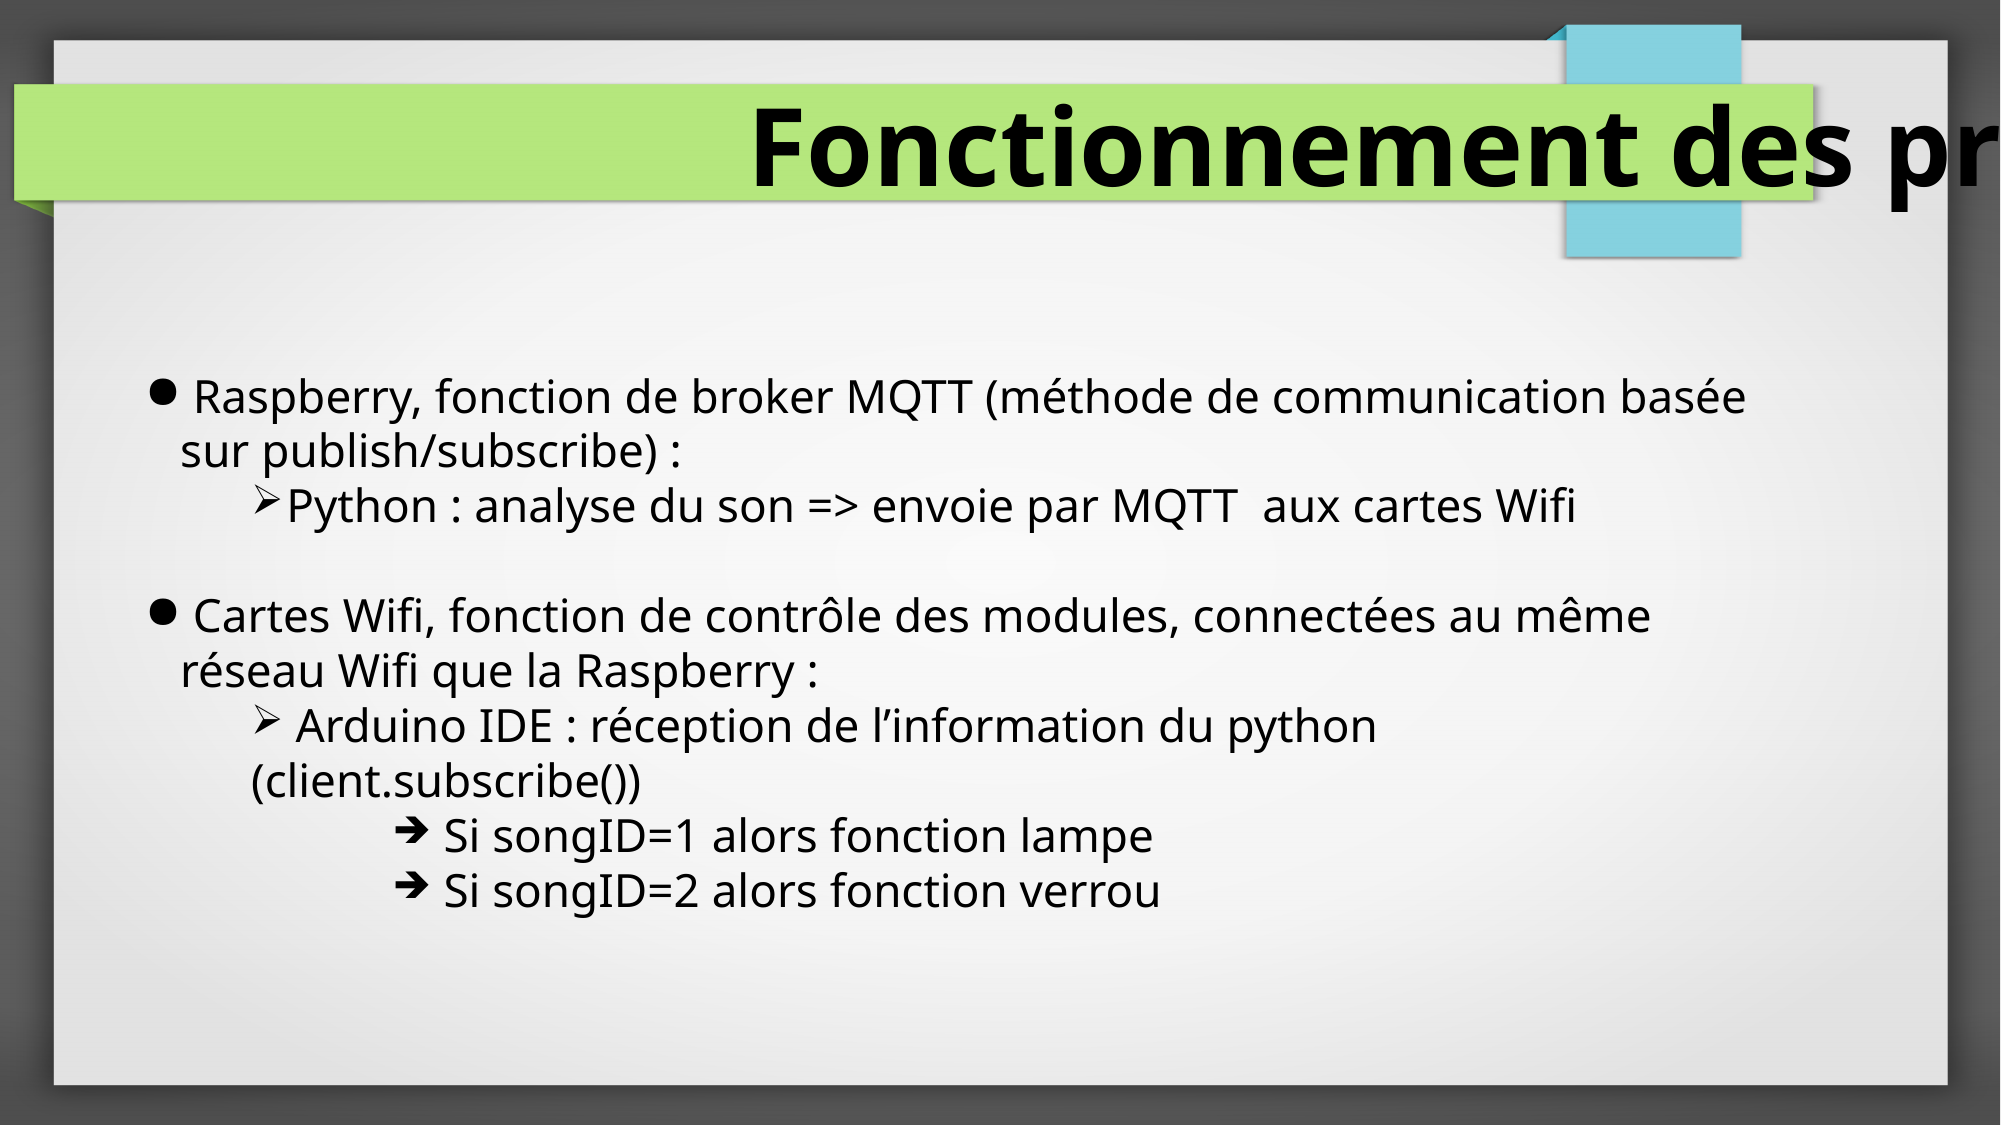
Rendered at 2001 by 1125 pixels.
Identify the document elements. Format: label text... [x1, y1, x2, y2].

text_box Raspberry, fonction de broker MQTT (méthode de communication basée sur publish/subscribe) : Python : analyse du son => envoie par MQTT aux cartes Wifi Cartes Wifi, fonction de contrôle des modules, connectées au même réseau Wifi que la Raspberry : Arduino IDE : réception de l’information du python (client.subscribe()) Si songID=1 alors fonction lampe Si songID=2 alors fonction verrou [59, 259, 1784, 910]
picture [0, 0, 2001, 1125]
text_box Fonctionnement des programmes [732, 70, 1228, 216]
